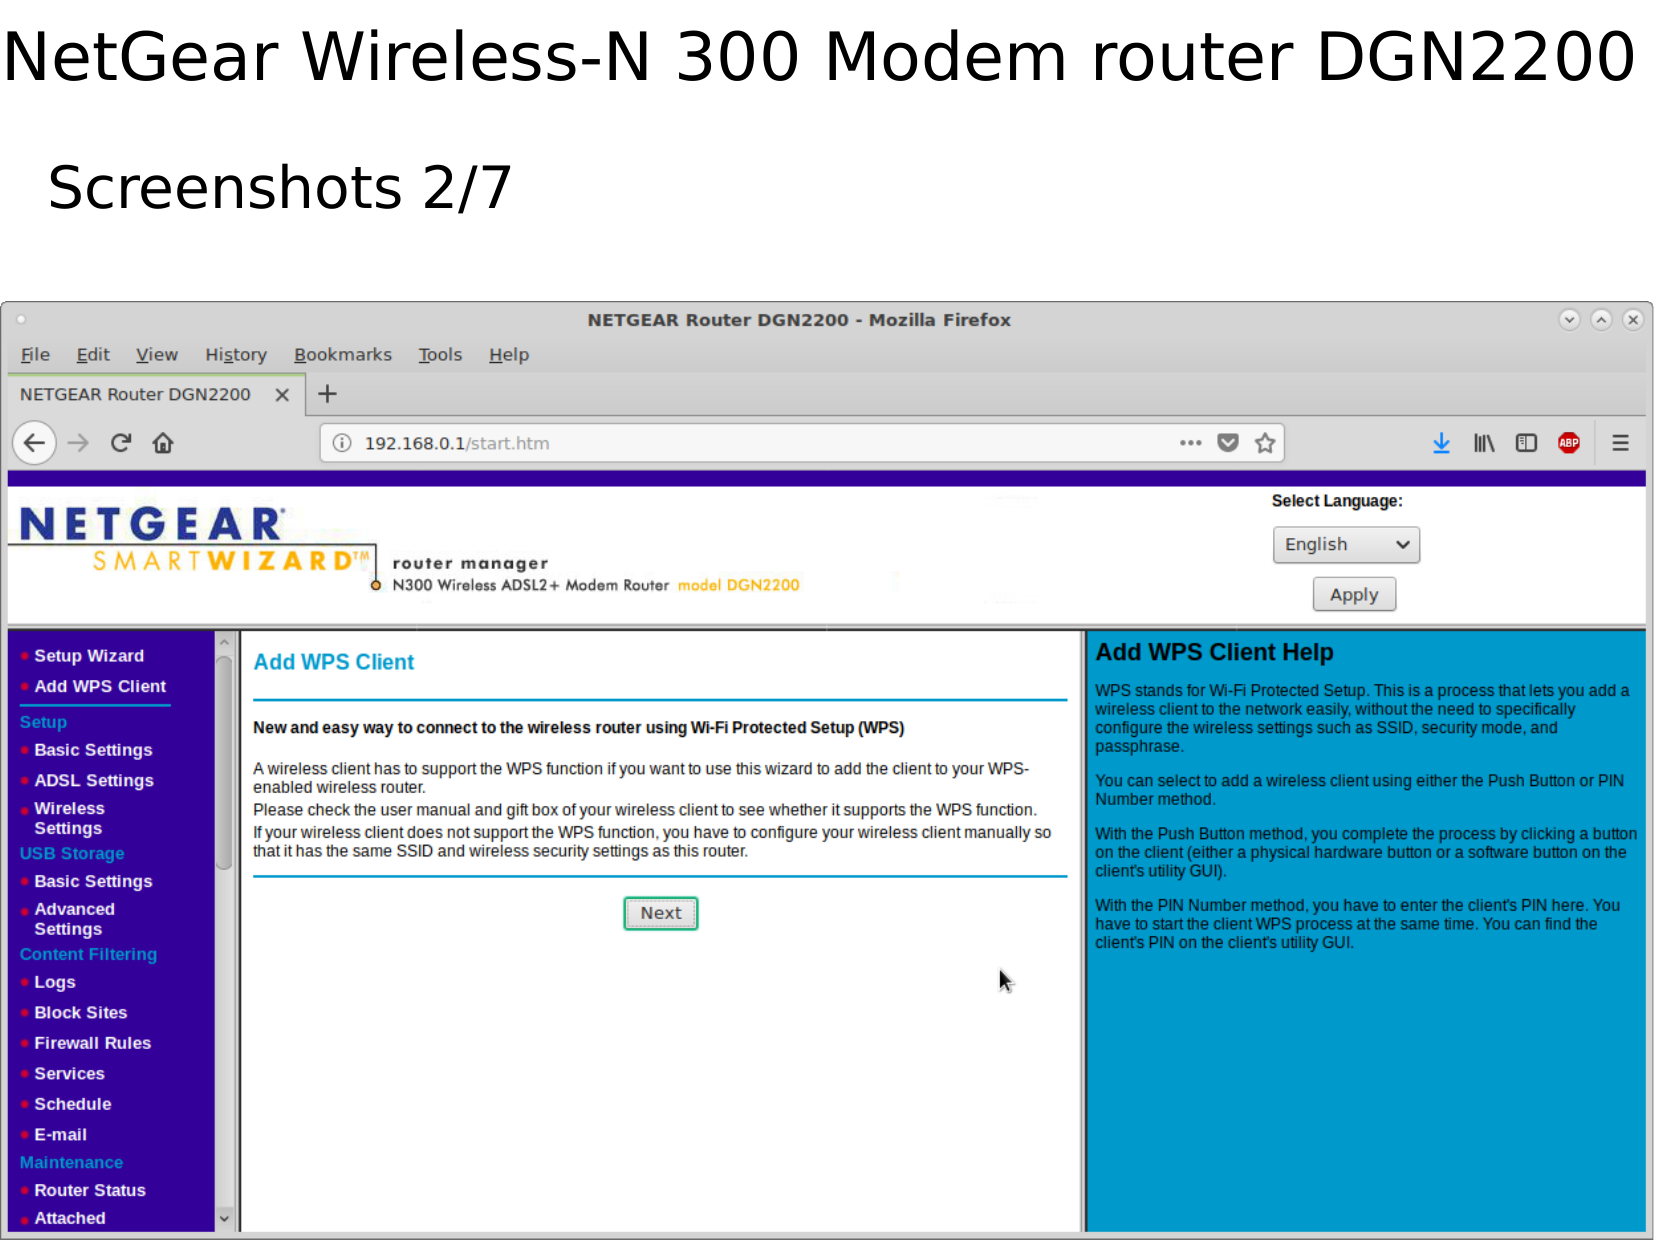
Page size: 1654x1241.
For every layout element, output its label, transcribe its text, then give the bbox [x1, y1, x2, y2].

picture [0, 301, 1654, 1240]
title NetGear Wireless-N 300 Modem router DGN2200 [0, 5, 1642, 110]
subtitle Screenshots 2/7 [47, 141, 1536, 237]
